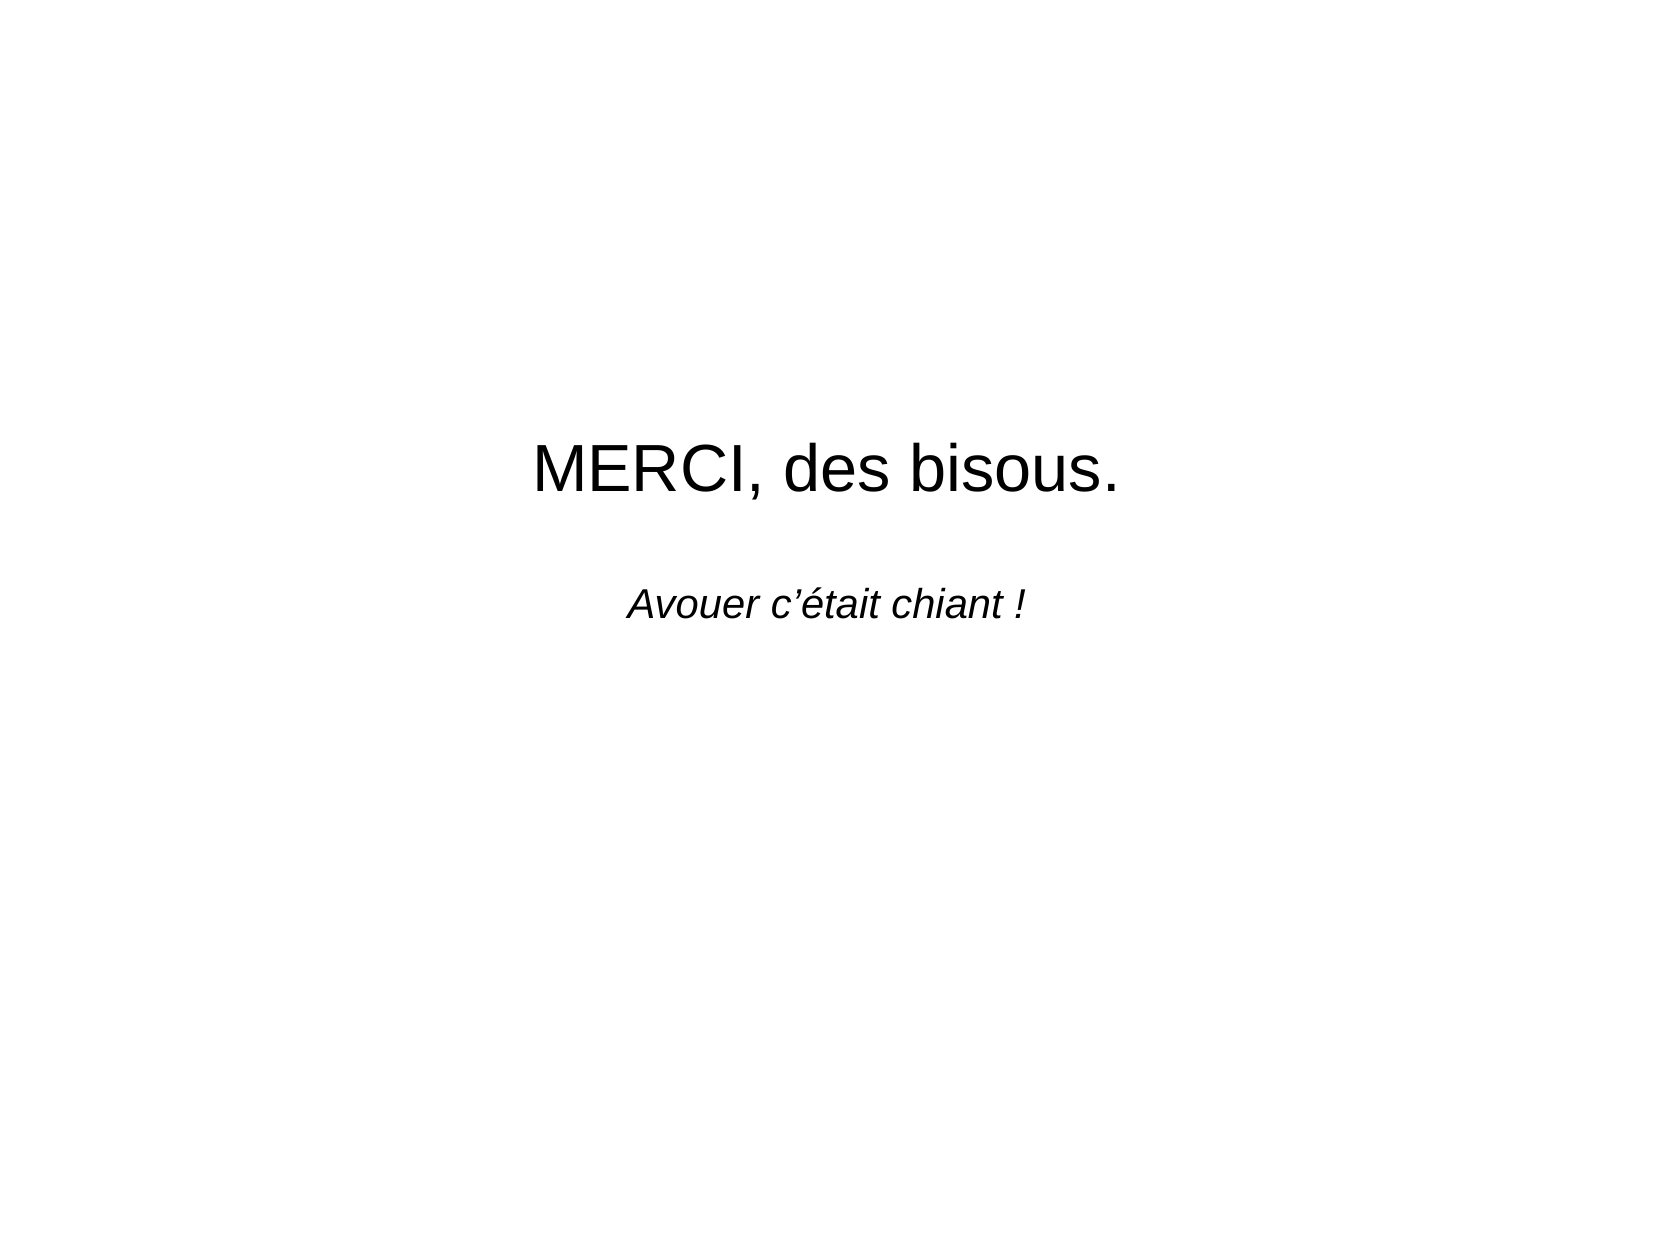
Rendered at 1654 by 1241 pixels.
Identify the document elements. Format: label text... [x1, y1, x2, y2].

subtitle MERCI, des bisous. Avouer c’était chiant ! [82, 49, 1571, 1010]
